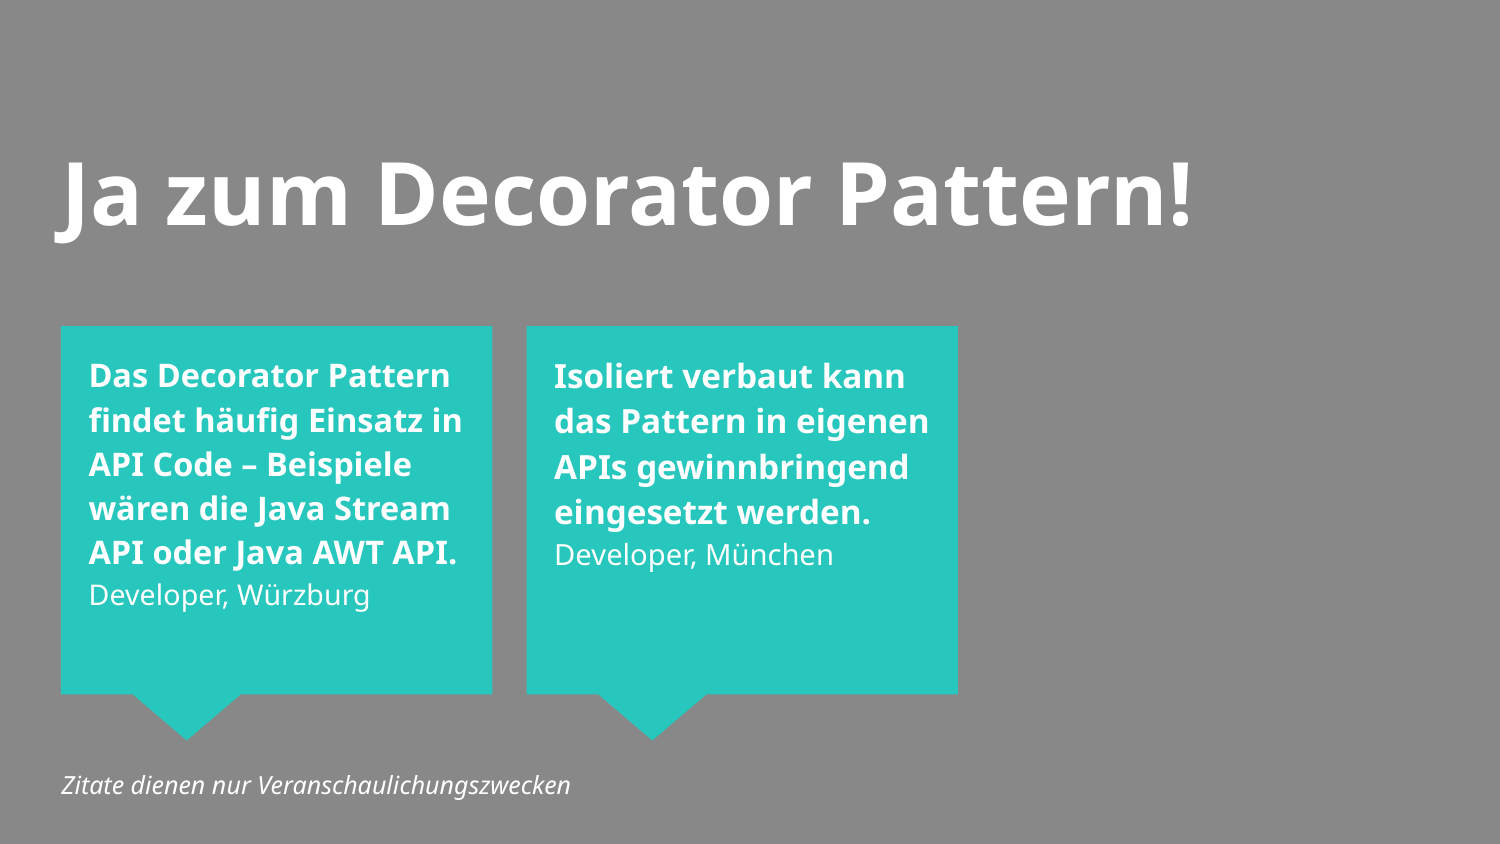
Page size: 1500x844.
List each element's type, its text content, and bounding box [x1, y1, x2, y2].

title Isoliert verbaut kann das Pattern in eigenen APIs gewinnbringend eingesetzt werden. Developer, München [539, 338, 947, 668]
text_box Zitate dienen nur Veranschaulichungszwecken [46, 763, 1071, 806]
text_box [526, 326, 958, 741]
title Das Decorator Pattern findet häufig Einsatz in API Code – Beispiele wären die Java Stream API oder Java AWT API. Developer, Würzburg [73, 338, 481, 668]
title Ja zum Decorator Pattern! [46, 116, 1461, 285]
text_box [60, 326, 493, 741]
